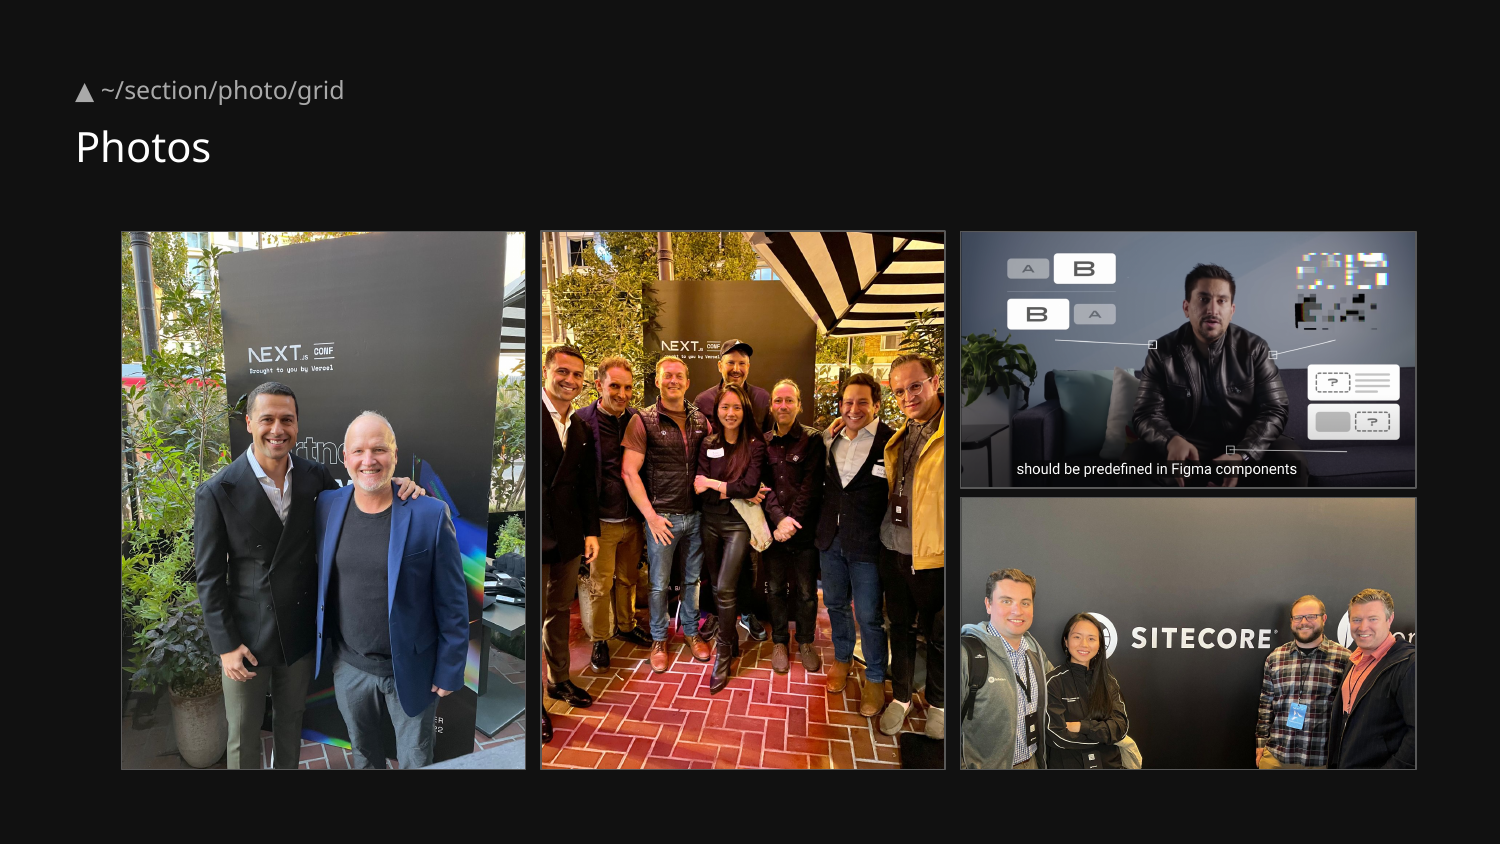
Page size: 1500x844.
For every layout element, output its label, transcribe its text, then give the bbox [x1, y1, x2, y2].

picture [122, 232, 525, 769]
picture [961, 232, 1416, 488]
text_box Photos [74, 120, 757, 171]
text_box ▲ ~/section/photo/grid [75, 75, 594, 106]
picture [541, 232, 945, 769]
picture [961, 498, 1416, 769]
